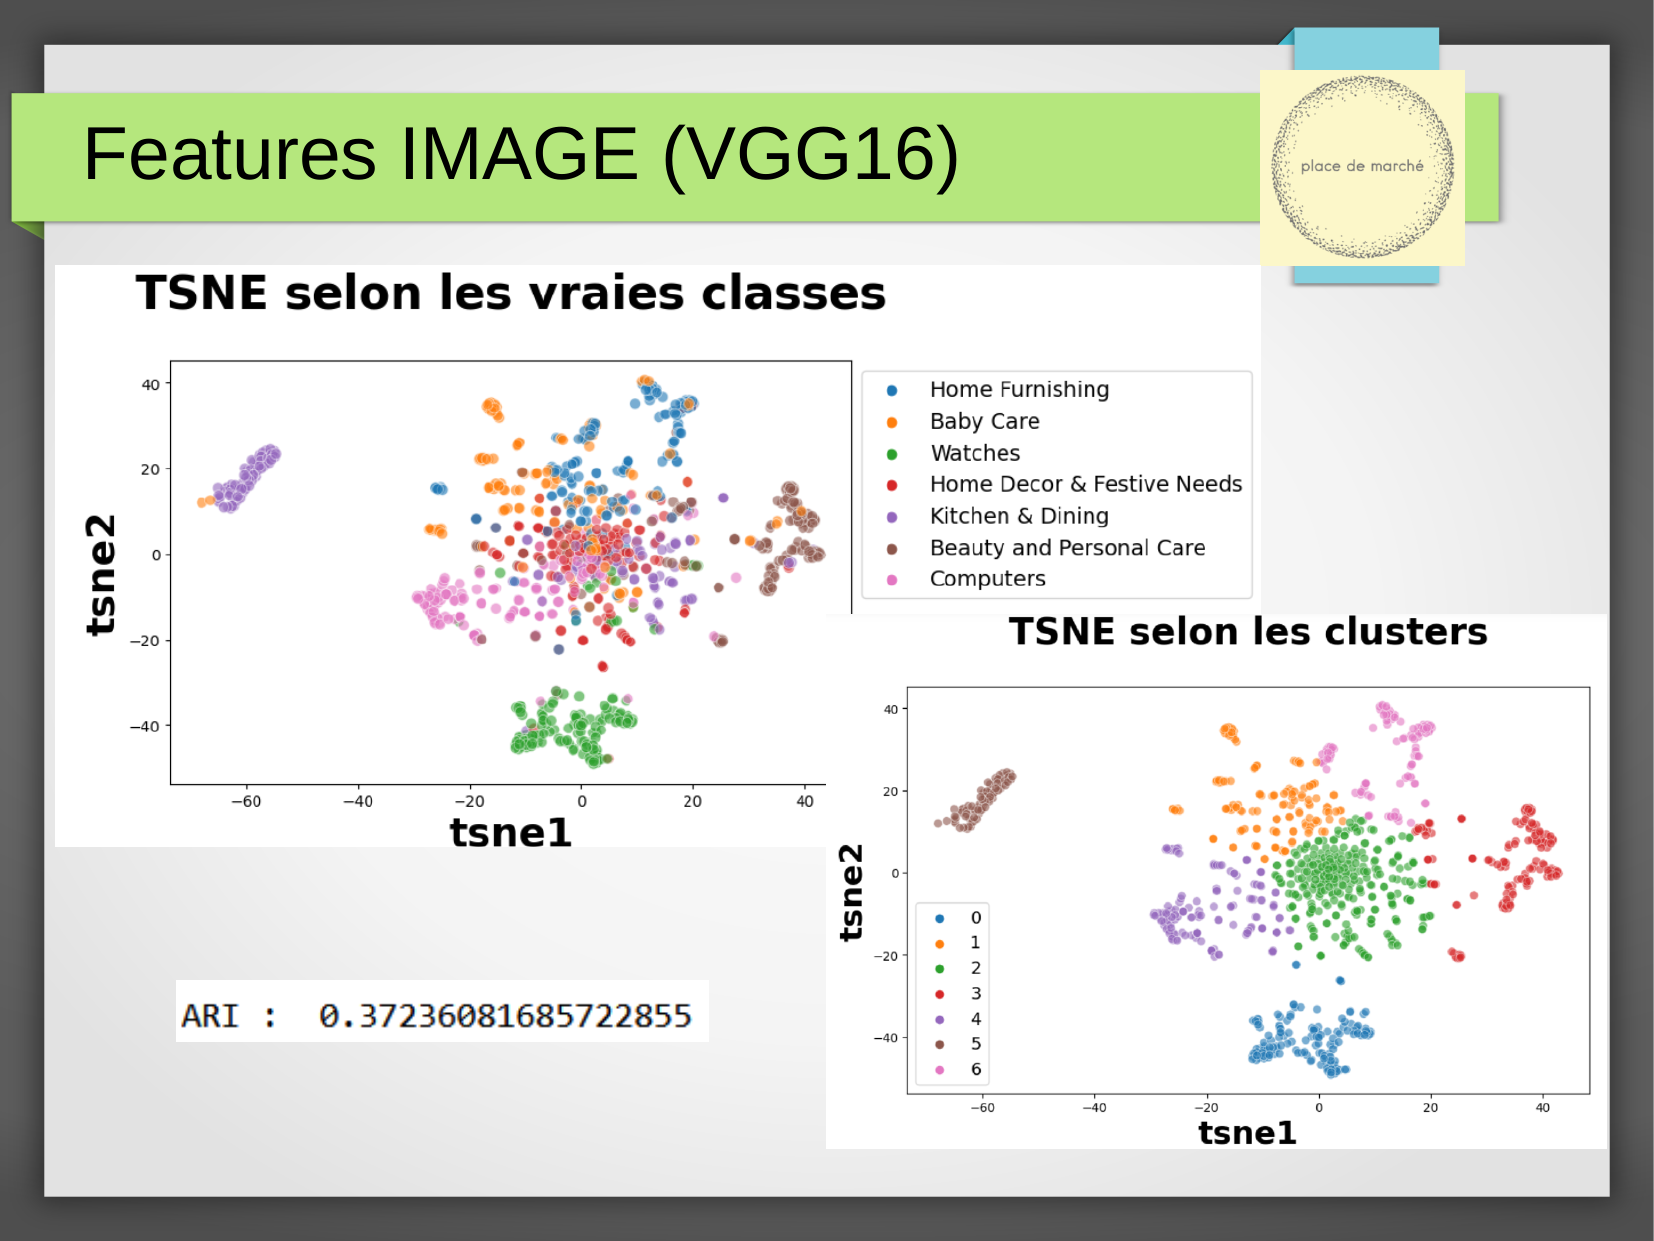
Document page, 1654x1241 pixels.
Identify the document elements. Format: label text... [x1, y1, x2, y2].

title Features IMAGE (VGG16) [82, 94, 1260, 213]
picture [0, 0, 1654, 1241]
